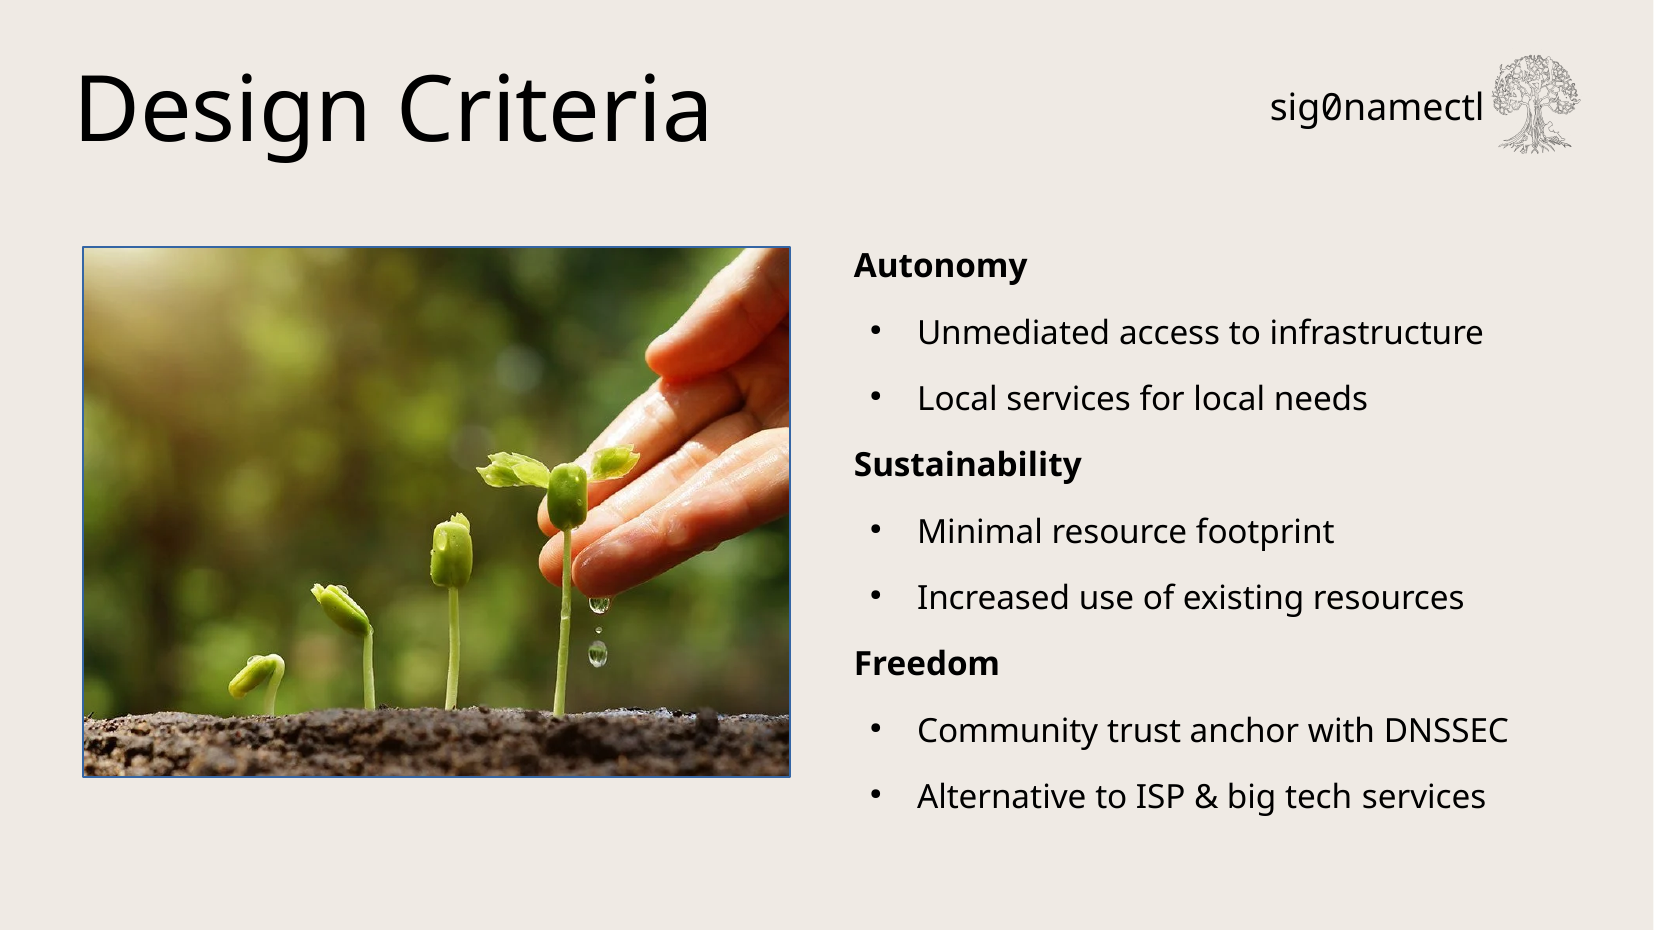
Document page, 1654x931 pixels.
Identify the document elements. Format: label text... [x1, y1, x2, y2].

title Design Criteria [73, 46, 1562, 166]
picture [84, 247, 790, 777]
list Autonomy Unmediated access to infrastructure Local services for local needs Sustainability Minimal resource footprint Increased use of existing resources Freedom Community trust anchor with DNSSEC Alternative to ISP & big tech services [853, 244, 1564, 828]
title sig0namectl [1269, 56, 1485, 156]
picture [1489, 47, 1582, 160]
